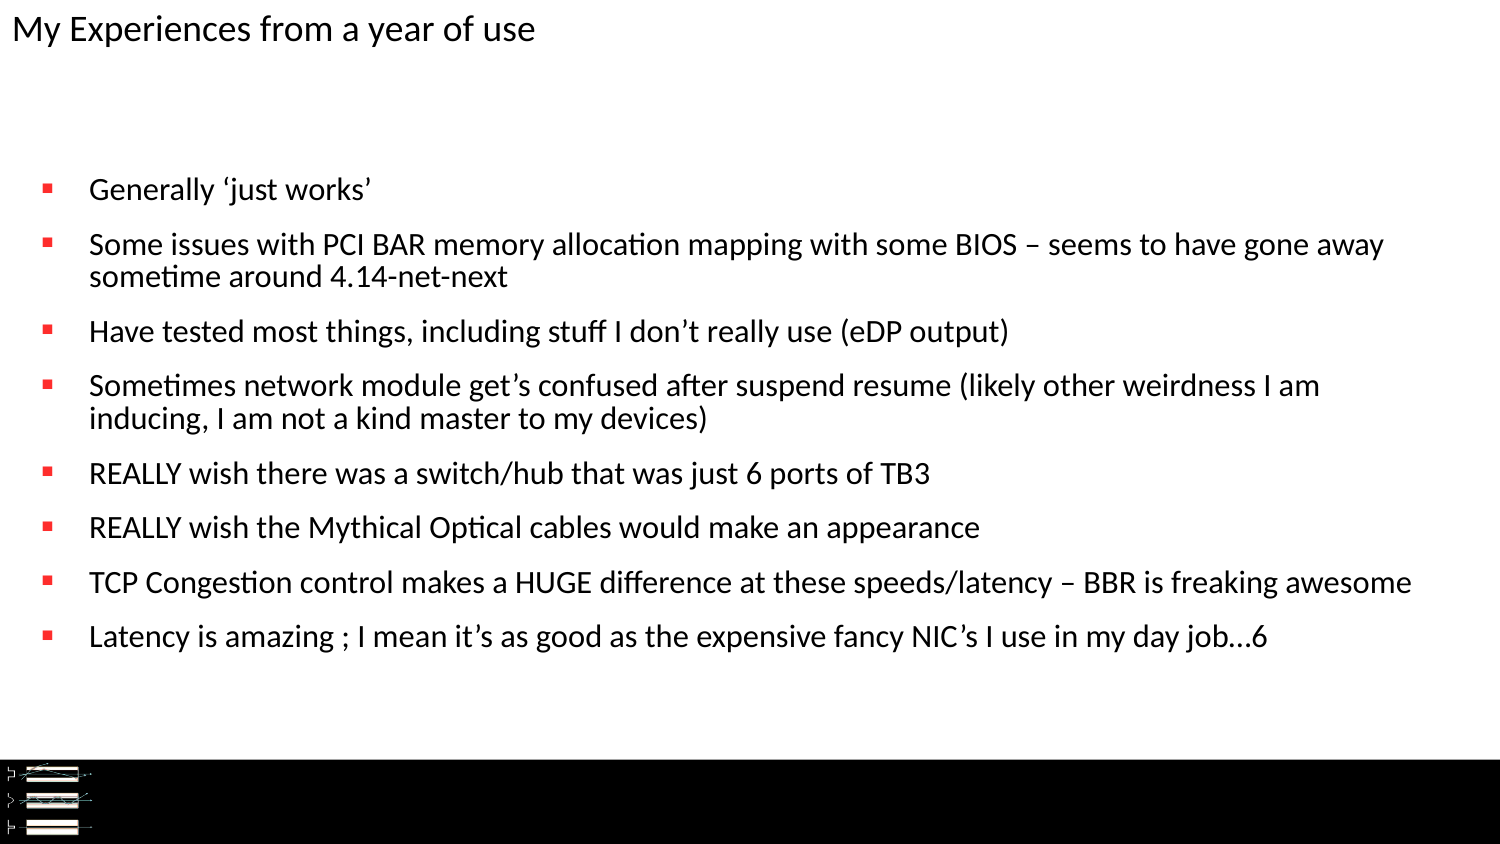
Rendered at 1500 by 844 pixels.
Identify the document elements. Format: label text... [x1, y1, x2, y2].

picture [5, 761, 95, 837]
title My Experiences from a year of use [11, 0, 1436, 102]
list Generally ‘just works’ Some issues with PCI BAR memory allocation mapping with some BIOS – seems to have gone away sometime around 4.14-net-next Have tested most things, including stuff I don’t really use (eDP output) Sometimes network module get’s confused after suspend resume (likely other weirdness I am inducing, I am not a kind master to my devices) REALLY wish there was a switch/hub that was just 6 ports of TB3 REALLY wish the Mythical Optical cables would make an appearance TCP Congestion control makes a HUGE difference at these speeds/latency – BBR is freaking awesome Latency is amazing ; I mean it’s as good as the expensive fancy NIC’s I use in my day job…6 [25, 168, 1450, 682]
